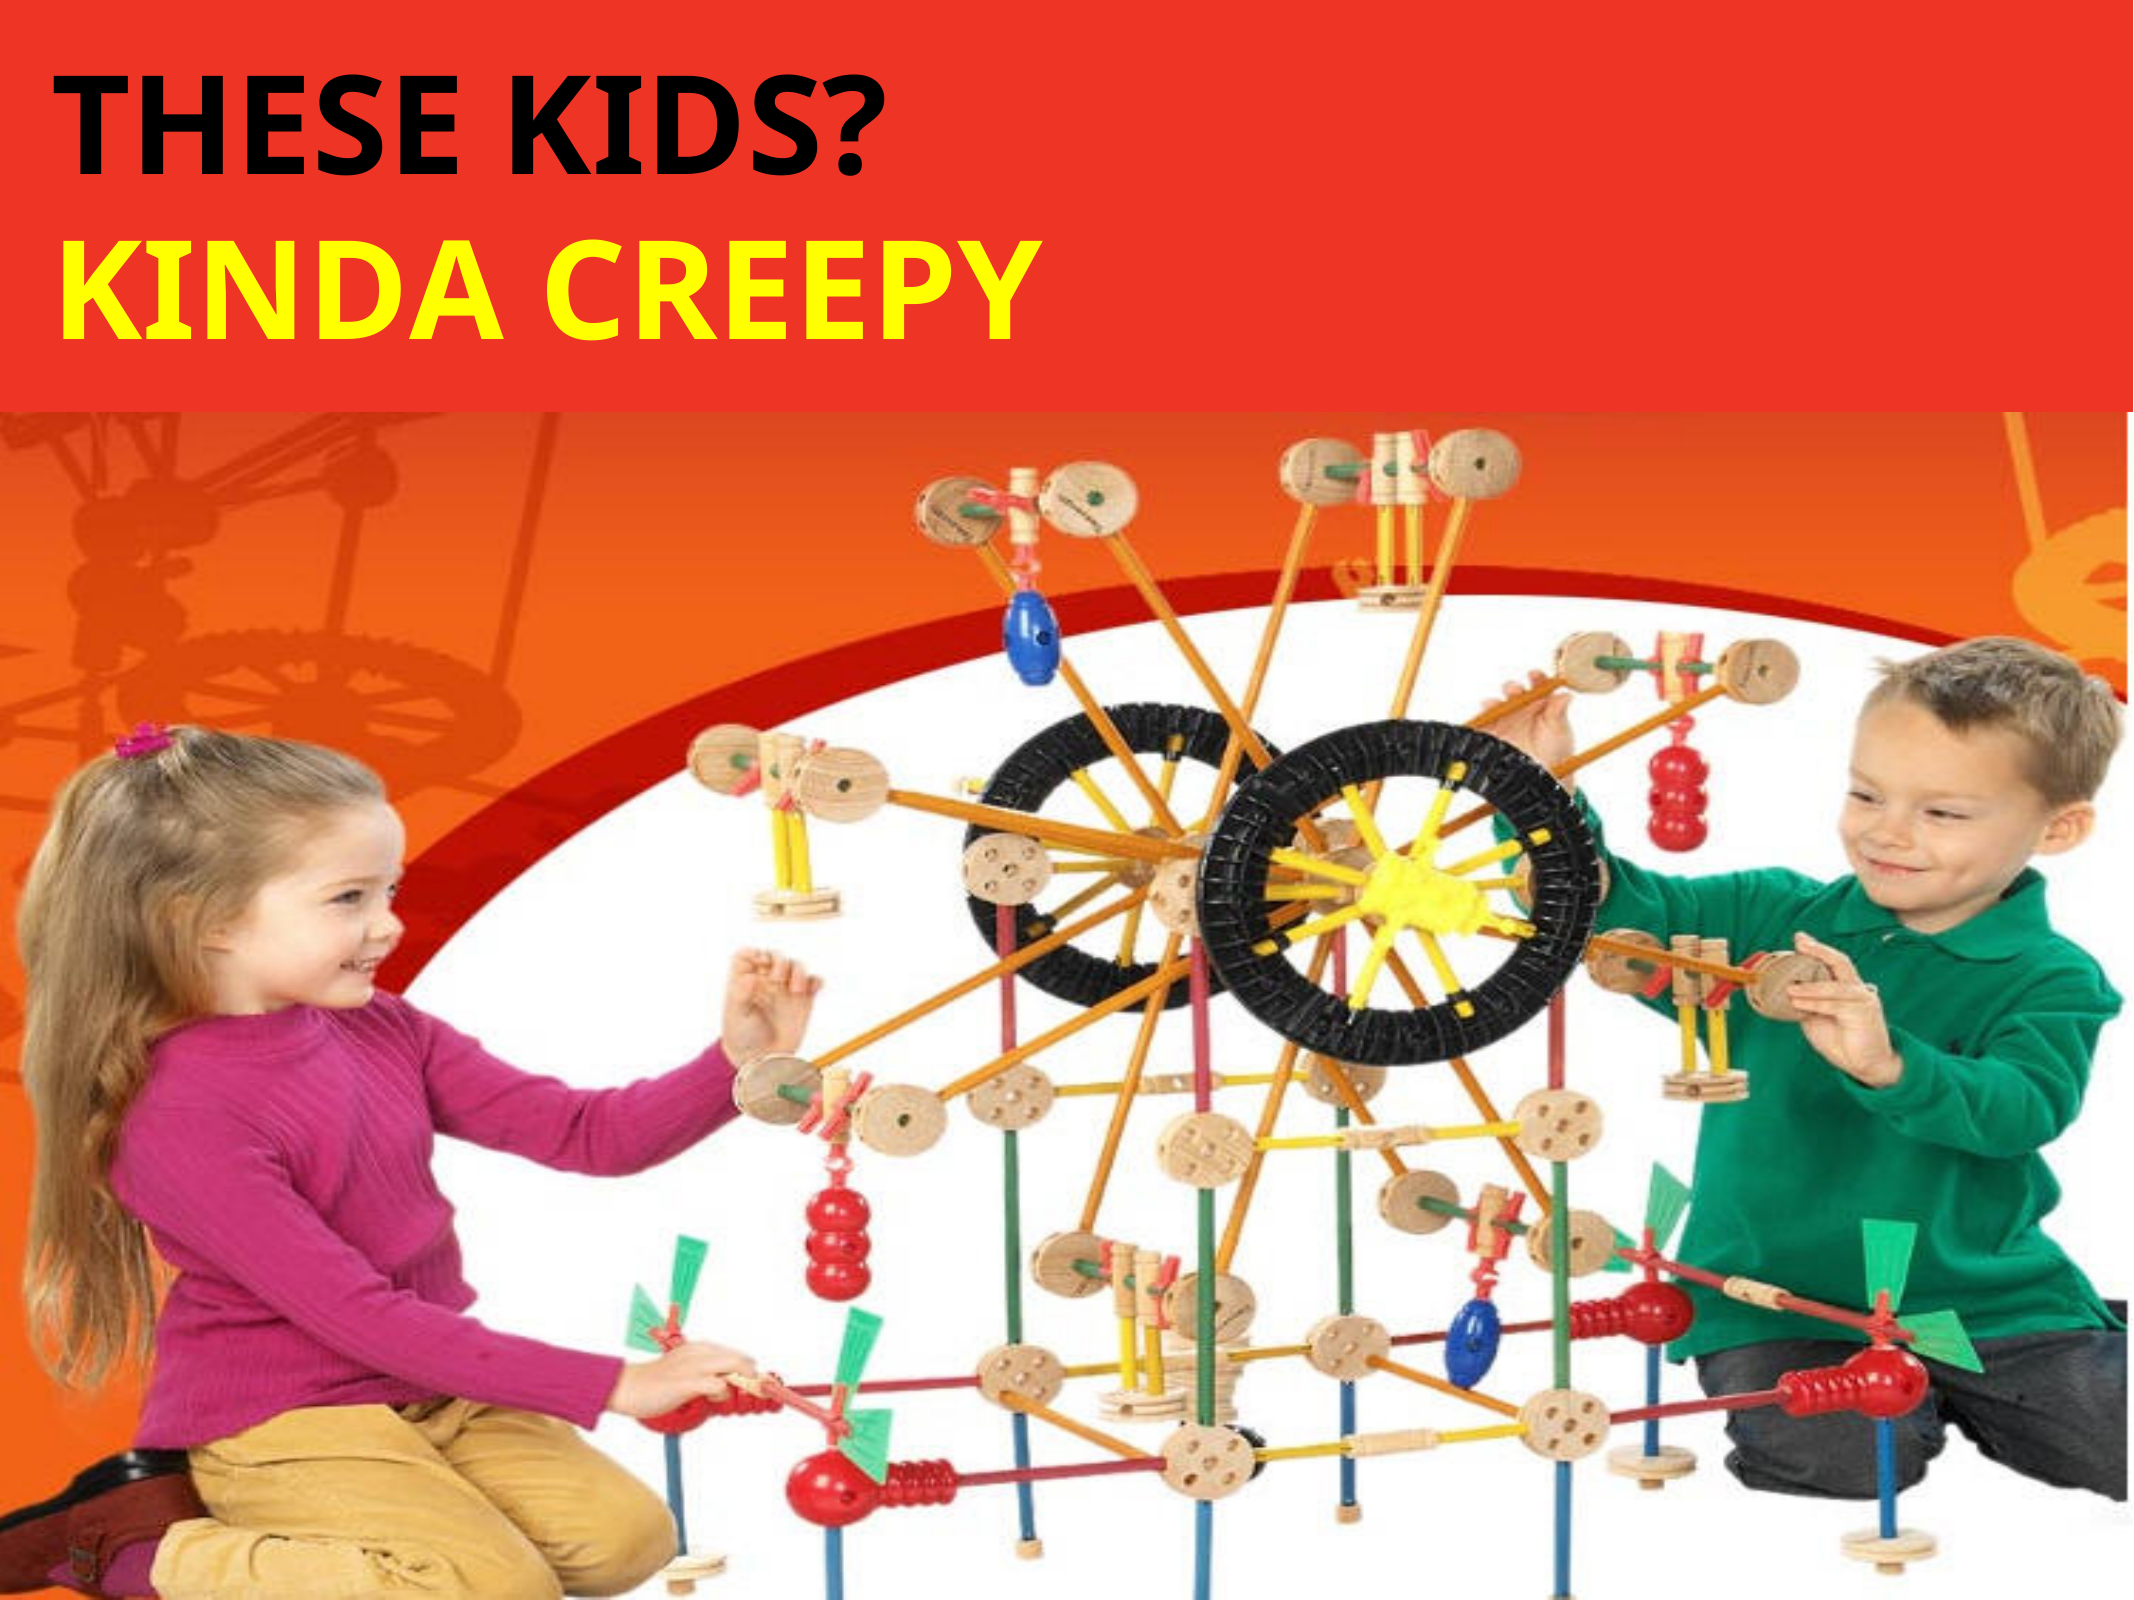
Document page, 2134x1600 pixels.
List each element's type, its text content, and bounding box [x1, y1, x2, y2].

text_box THESE KIDS? KINDA CREEPY [41, 37, 2134, 412]
picture [0, 412, 2134, 1600]
